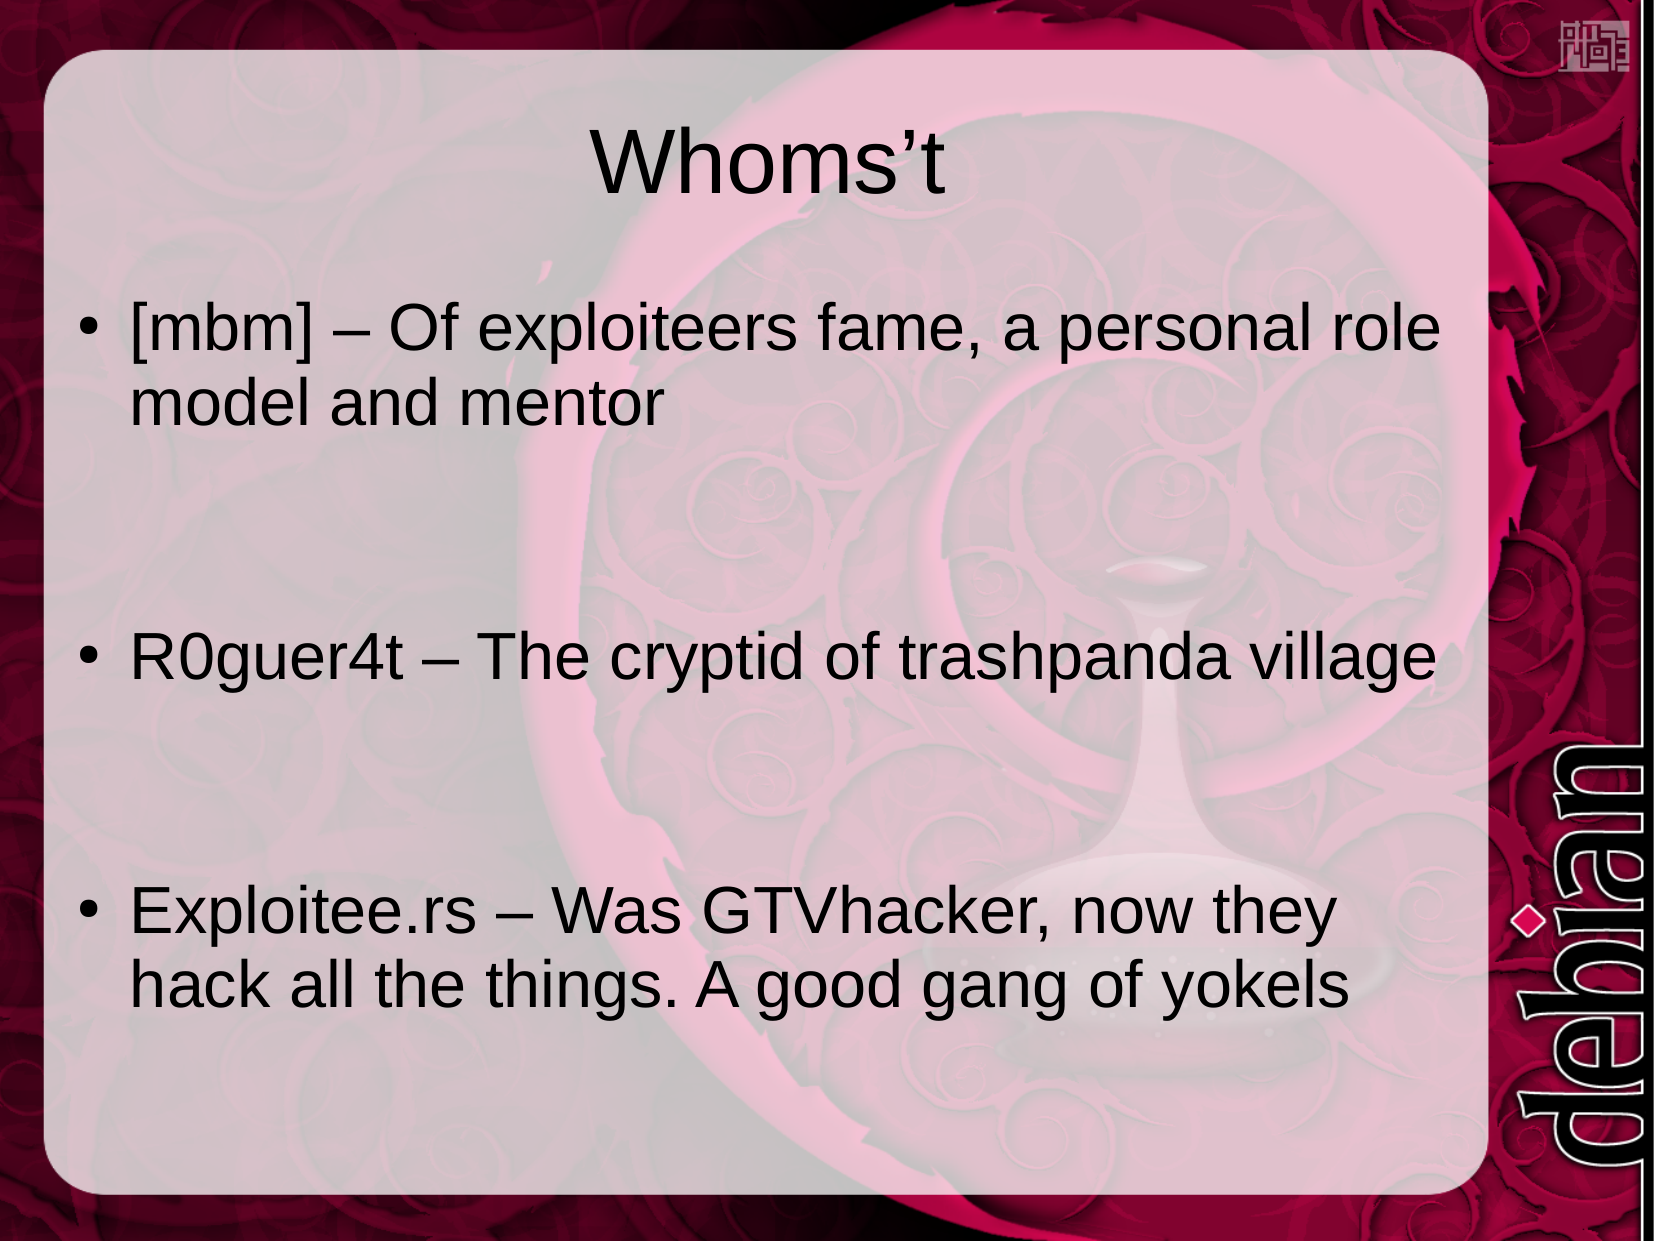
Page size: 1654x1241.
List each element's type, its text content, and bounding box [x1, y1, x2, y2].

list [mbm] – Of exploiteers fame, a personal role model and mentor R0guer4t – The cryptid of trashpanda village Exploitee.rs – Was GTVhacker, now they hack all the things. A good gang of yokels [59, 290, 1477, 1109]
title Whoms’t [59, 58, 1477, 266]
picture [0, 0, 1654, 1241]
